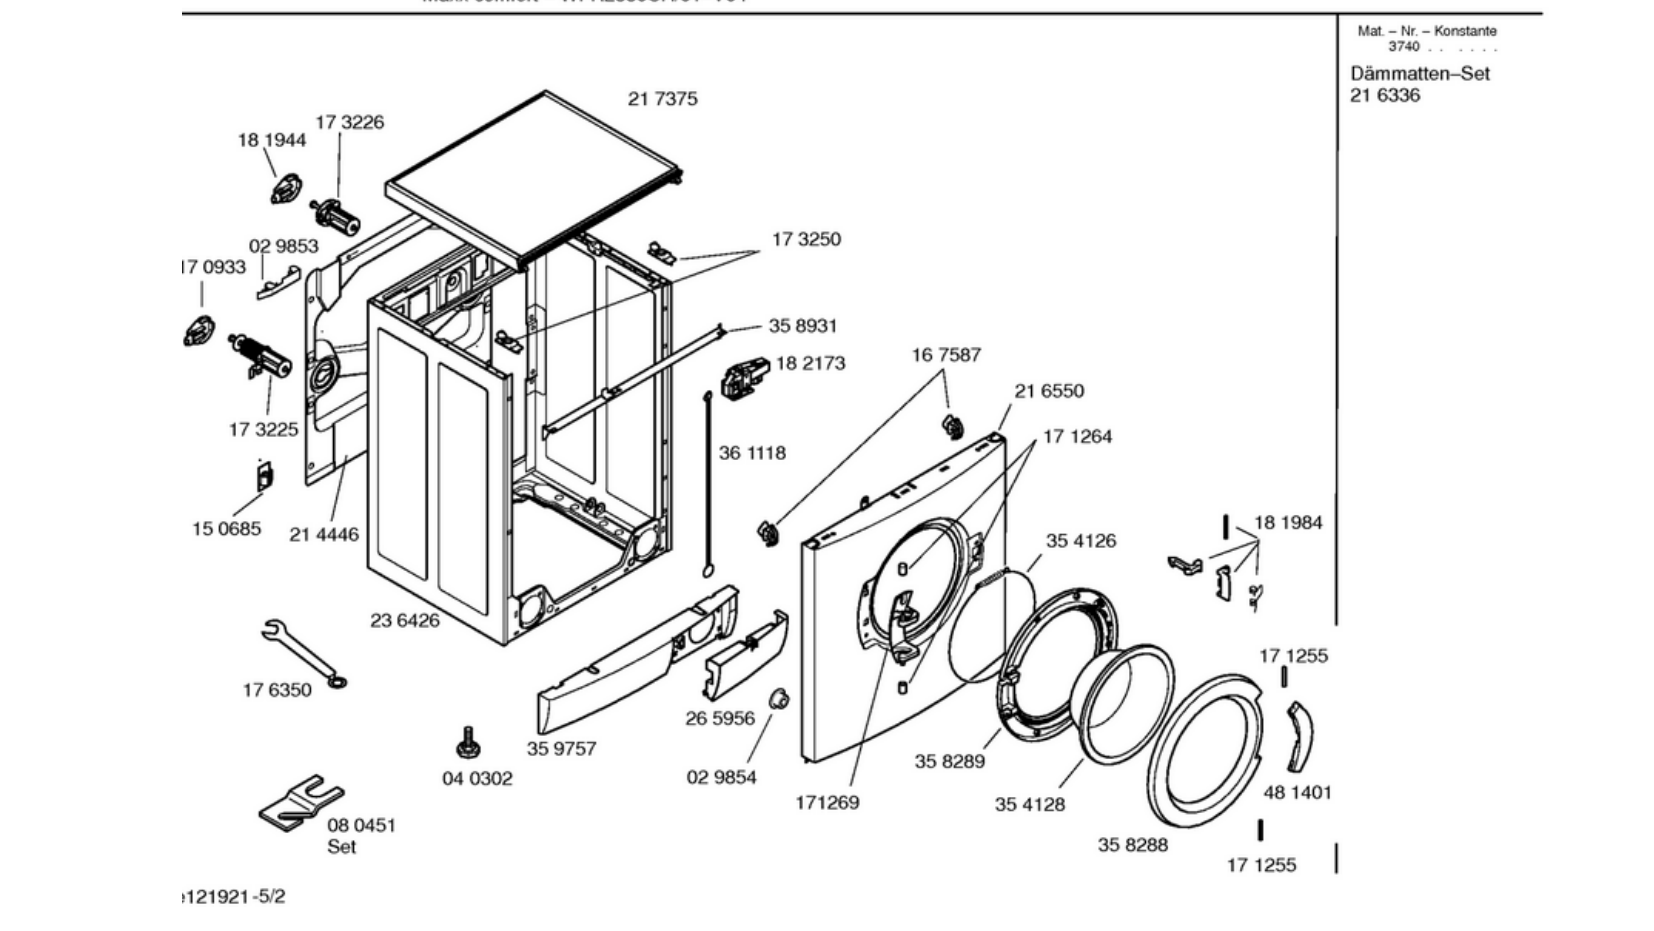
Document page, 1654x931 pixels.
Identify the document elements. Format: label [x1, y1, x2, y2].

picture [182, 0, 1561, 907]
